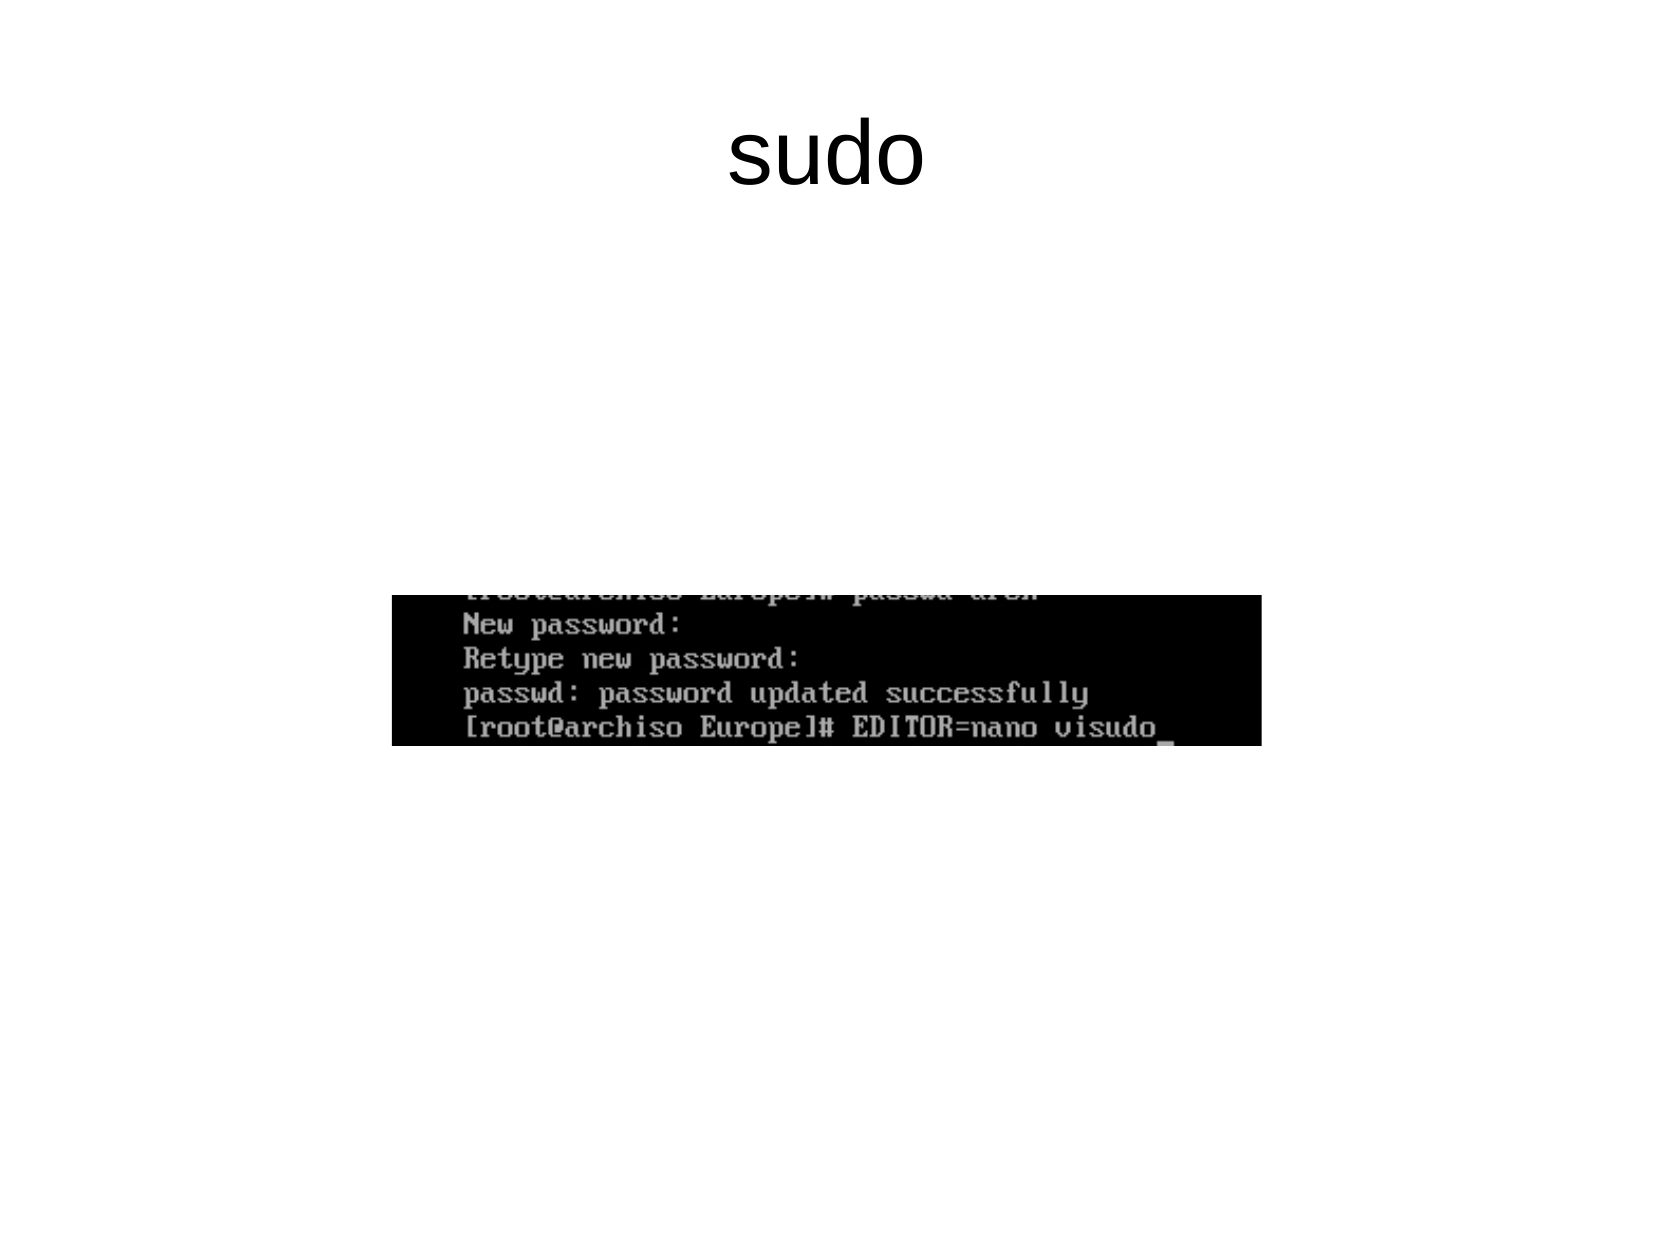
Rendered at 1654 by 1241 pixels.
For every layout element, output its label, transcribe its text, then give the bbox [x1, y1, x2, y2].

picture [391, 595, 1262, 746]
title sudo [82, 49, 1571, 257]
